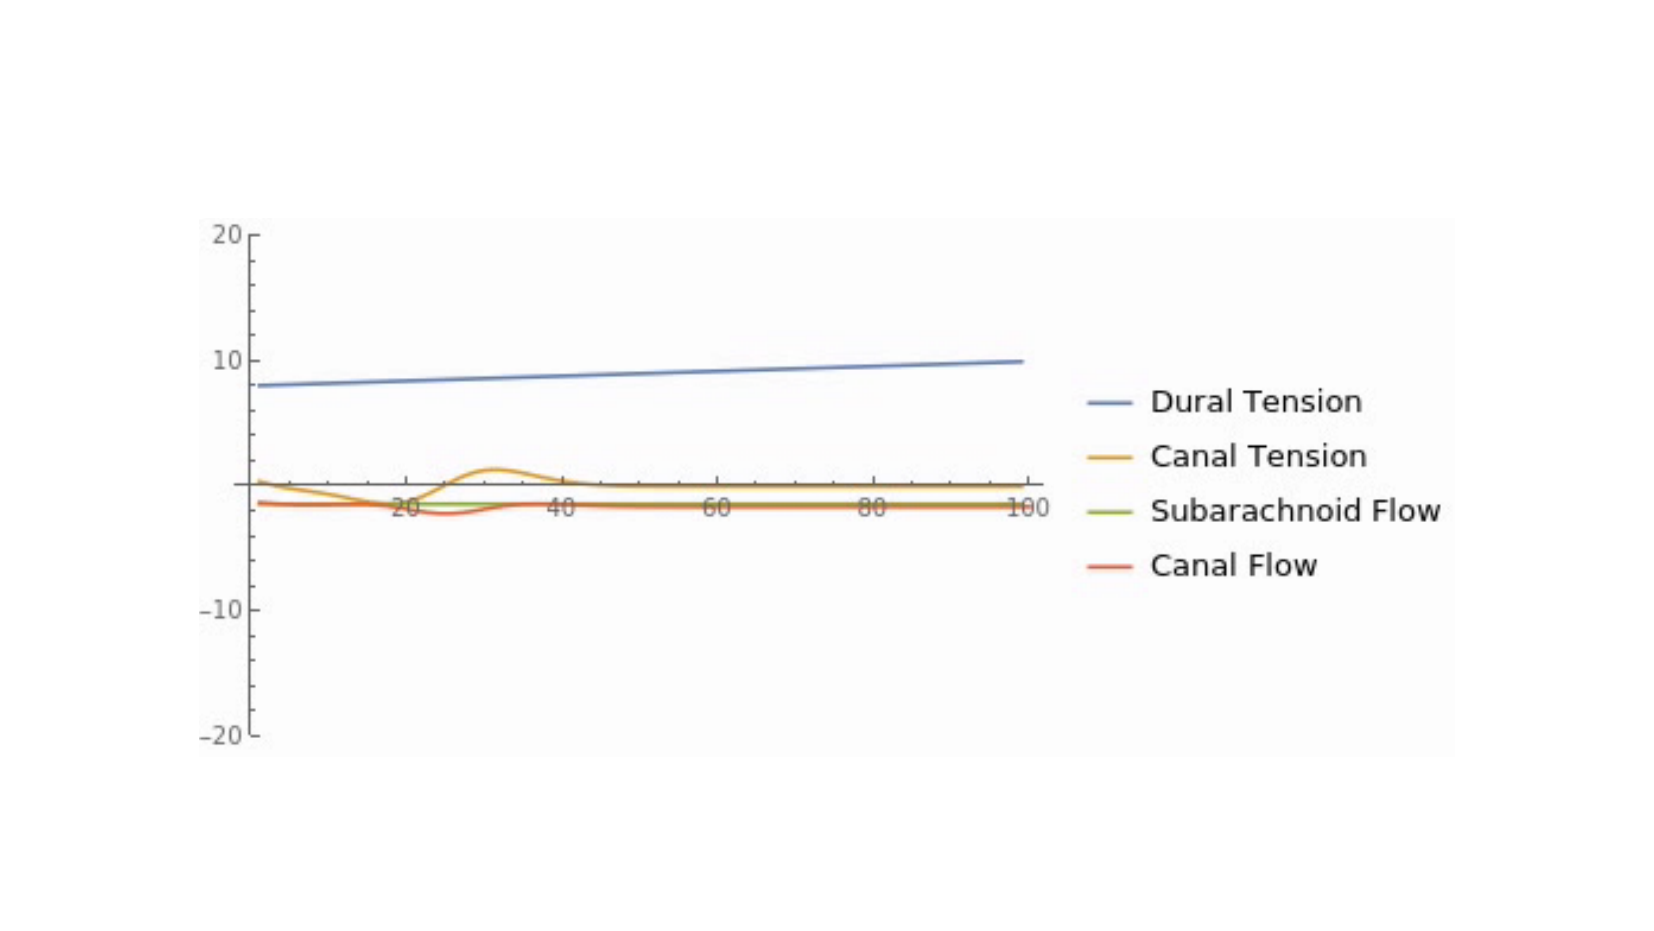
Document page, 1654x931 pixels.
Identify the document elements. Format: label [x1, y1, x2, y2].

text_box [198, 217, 1456, 758]
